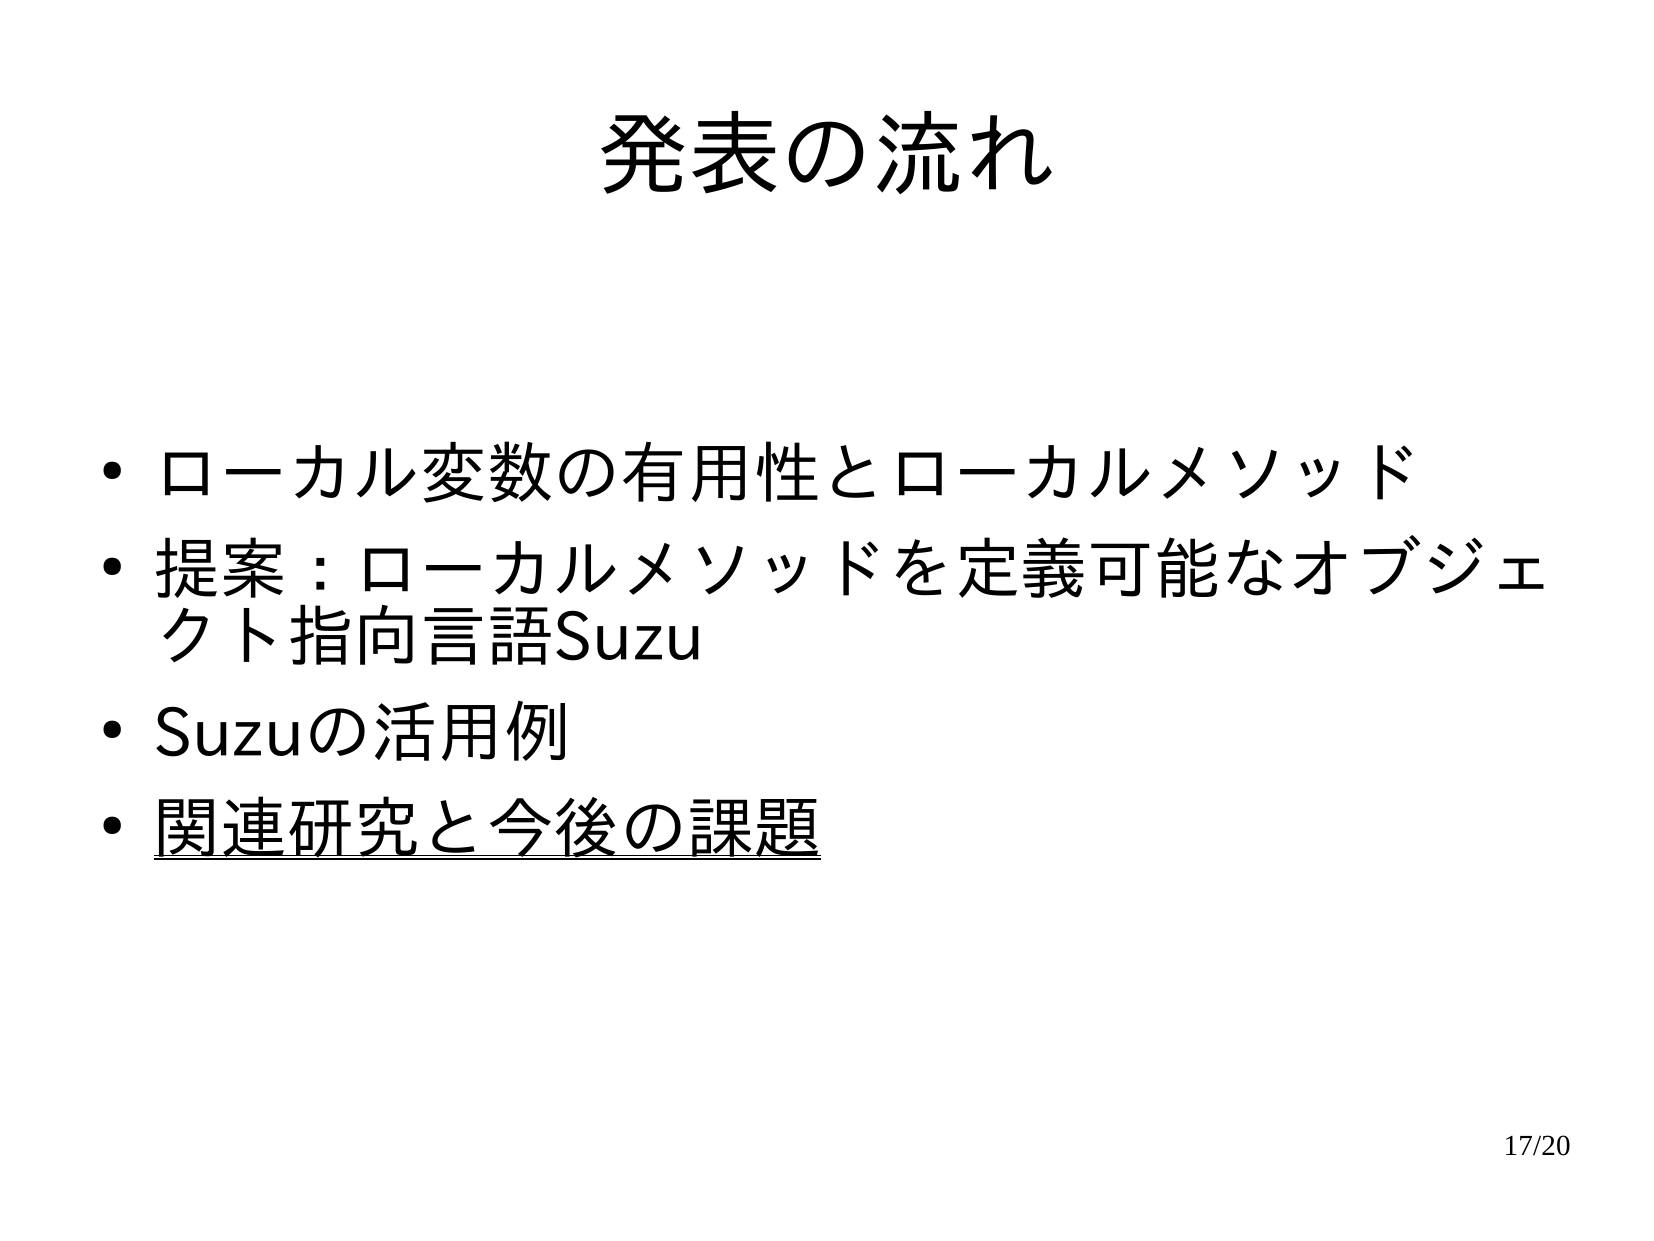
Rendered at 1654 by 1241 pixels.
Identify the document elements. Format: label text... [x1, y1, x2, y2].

list ローカル変数の有用性とローカルメソッド 提案：ローカルメソッドを定義可能なオブジェクト指向言語Suzu Suzuの活用例 関連研究と今後の課題 [82, 290, 1571, 1010]
title 発表の流れ [82, 49, 1571, 257]
